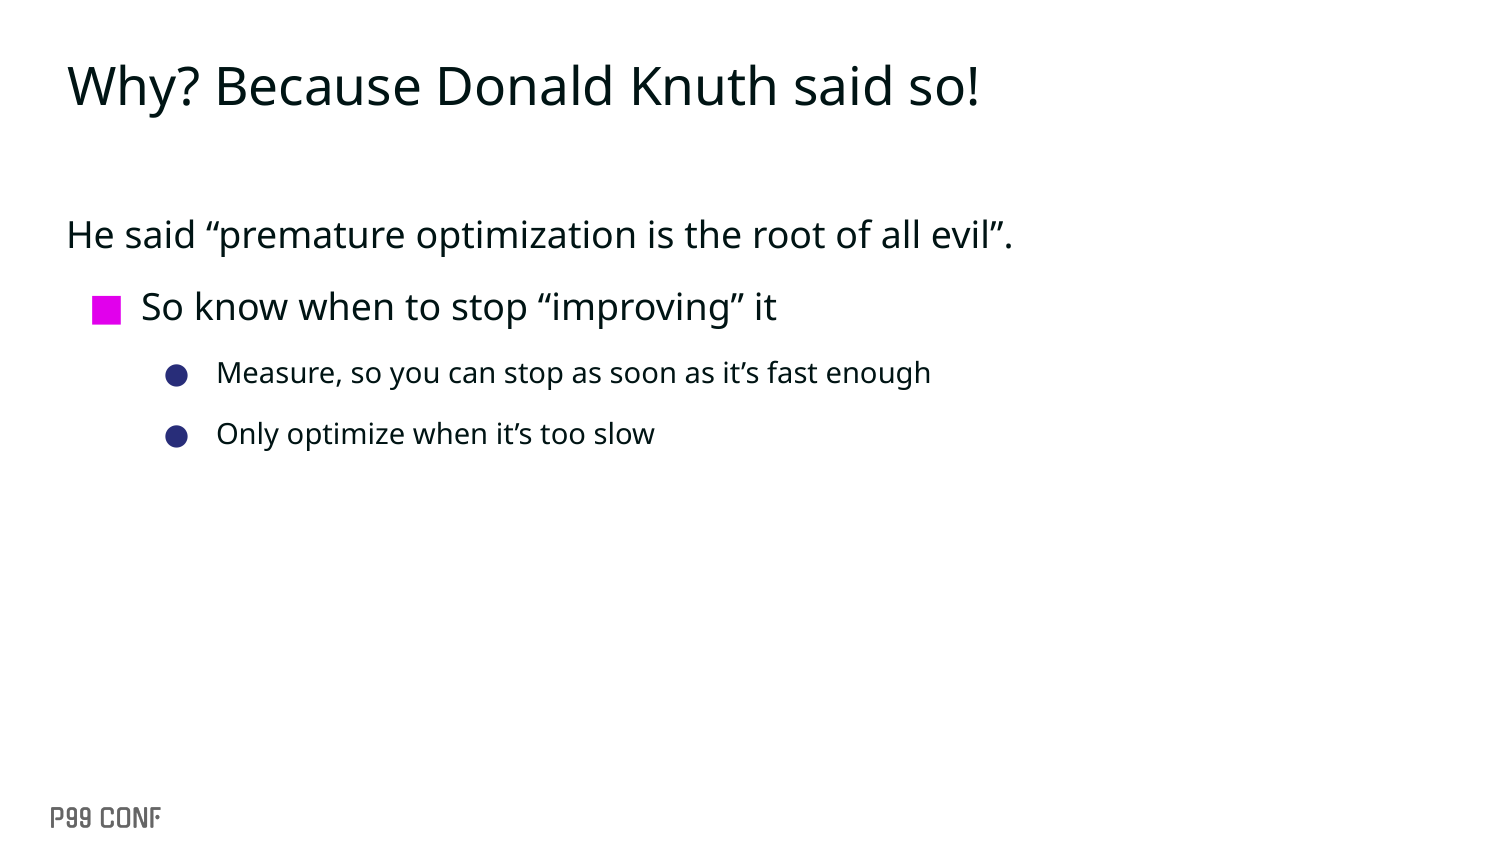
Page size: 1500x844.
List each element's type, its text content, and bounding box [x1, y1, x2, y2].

list He said “premature optimization is the root of all evil”. So know when to stop “improving” it Measure, so you can stop as soon as it’s fast enough Only optimize when it’s too slow [51, 189, 1449, 750]
picture [51, 807, 161, 828]
title Why? Because Donald Knuth said so! [52, 37, 1451, 132]
